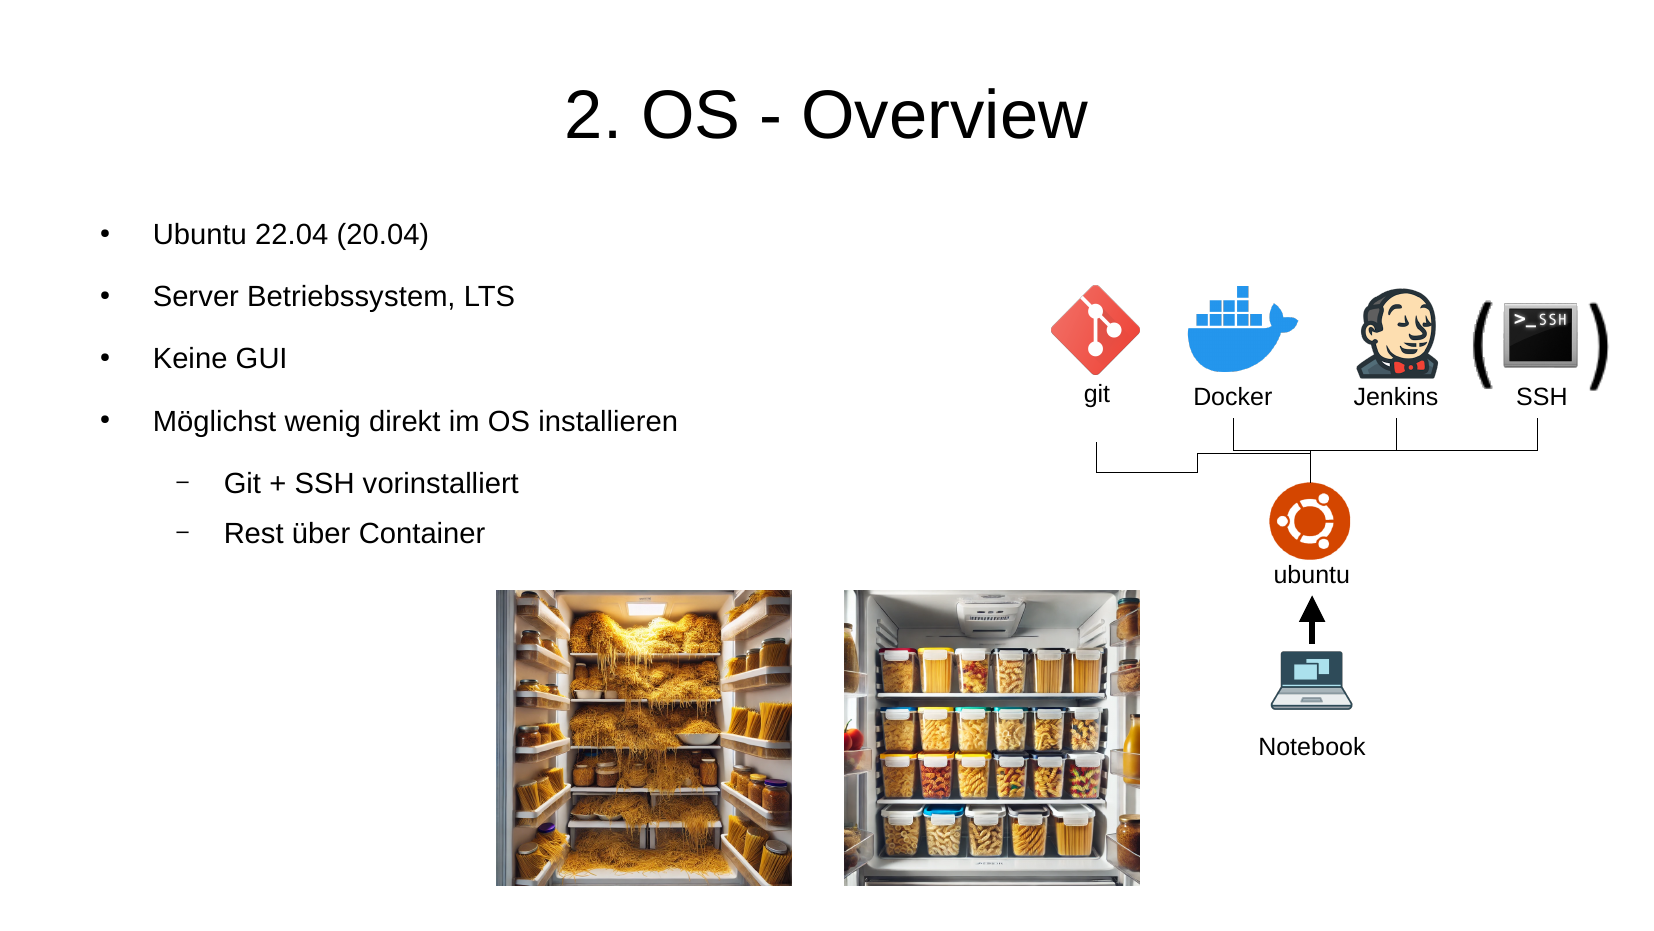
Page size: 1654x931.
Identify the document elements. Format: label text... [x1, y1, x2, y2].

text_box Jenkins [1338, 375, 1417, 419]
text_box Notebook [1243, 724, 1381, 768]
title 2. OS - Overview [82, 37, 1571, 193]
text_box ubuntu [1258, 552, 1365, 596]
picture [1354, 265, 1654, 432]
list Ubuntu 22.04 (20.04) Server Betriebssystem, LTS Keine GUI Möglichst wenig direkt im OS installieren Git + SSH vorinstalliert Rest über Container [82, 217, 1063, 886]
text_box git [1068, 372, 1125, 420]
picture [1187, 286, 1306, 372]
picture [1267, 636, 1356, 724]
picture [1051, 285, 1140, 375]
picture [496, 590, 792, 886]
picture [844, 590, 1140, 886]
picture [1269, 482, 1351, 552]
text_box Docker [1178, 375, 1288, 419]
